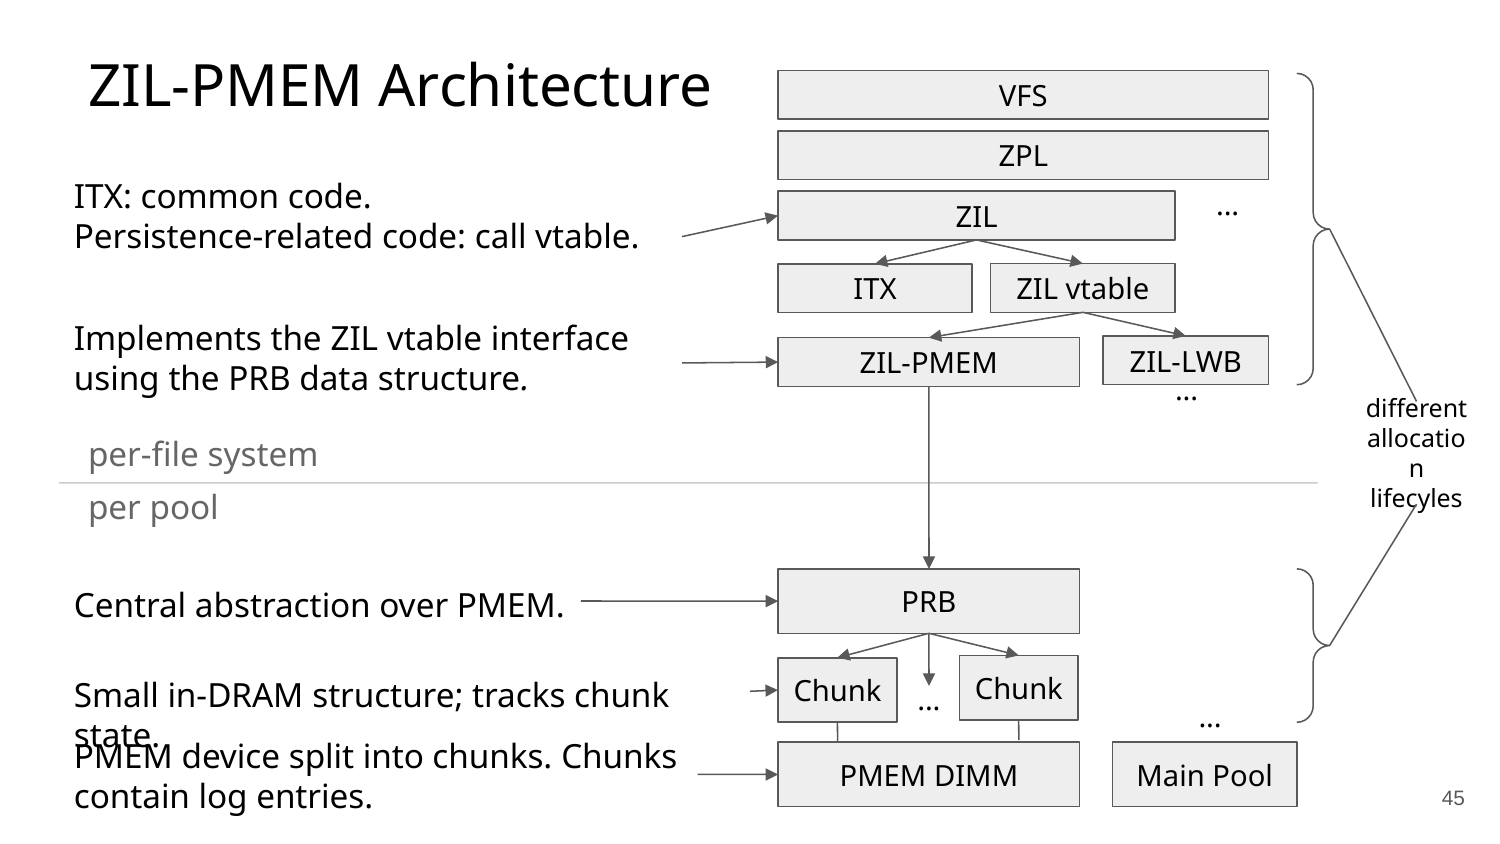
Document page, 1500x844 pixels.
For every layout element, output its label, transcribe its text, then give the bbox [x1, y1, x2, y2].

text_box Small in-DRAM structure; tracks chunk state. [58, 659, 750, 724]
text_box Central abstraction over PMEM. [58, 568, 581, 634]
text_box ZIL [778, 191, 1175, 240]
text_box per pool [73, 471, 457, 536]
text_box ZIL vtable [990, 263, 1176, 313]
slide_number <number> [1389, 764, 1480, 830]
text_box PMEM device split into chunks. Chunks contain log entries. [58, 724, 698, 829]
text_box ZIL-PMEM [778, 337, 1080, 387]
text_box per-file system [73, 418, 457, 471]
text_box different allocation lifecyles [1346, 401, 1487, 505]
text_box Implements the ZIL vtable interface using the PRB data structure. [58, 302, 683, 424]
text_box ZIL-LWB [1103, 335, 1269, 385]
text_box ... [869, 685, 989, 712]
text_box Chunk [959, 655, 1079, 720]
title ZIL-PMEM Architecture [73, 33, 1069, 165]
text_box PMEM DIMM [778, 742, 1080, 807]
text_box ITX: common code. Persistence-related code: call vtable. [59, 160, 683, 302]
text_box ... [1127, 385, 1247, 402]
text_box Main Pool [1112, 742, 1297, 807]
text_box ZPL [778, 130, 1269, 180]
text_box ITX [778, 263, 973, 313]
text_box Chunk [778, 657, 897, 723]
text_box ... [1150, 703, 1270, 729]
text_box VFS [778, 70, 1269, 120]
text_box PRB [778, 568, 1080, 634]
text_box ... [1175, 191, 1288, 217]
